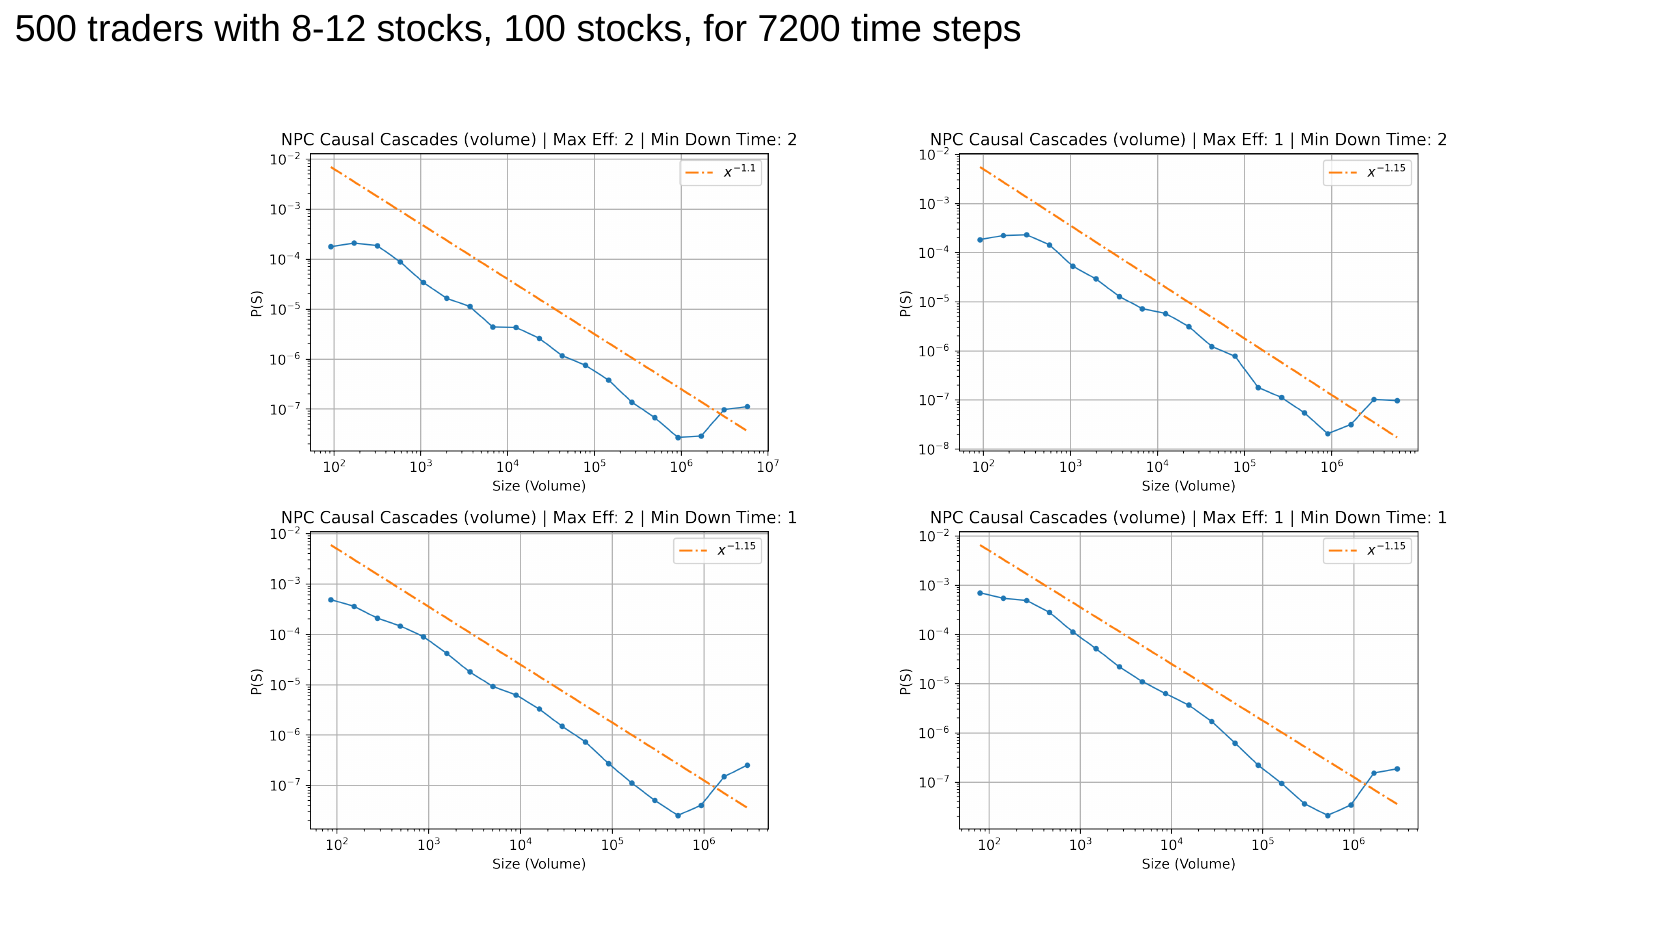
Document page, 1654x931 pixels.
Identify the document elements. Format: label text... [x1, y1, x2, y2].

text_box 500 traders with 8-12 stocks, 100 stocks, for 7200 time steps [0, 0, 1038, 57]
picture [236, 106, 827, 878]
picture [885, 106, 1477, 878]
